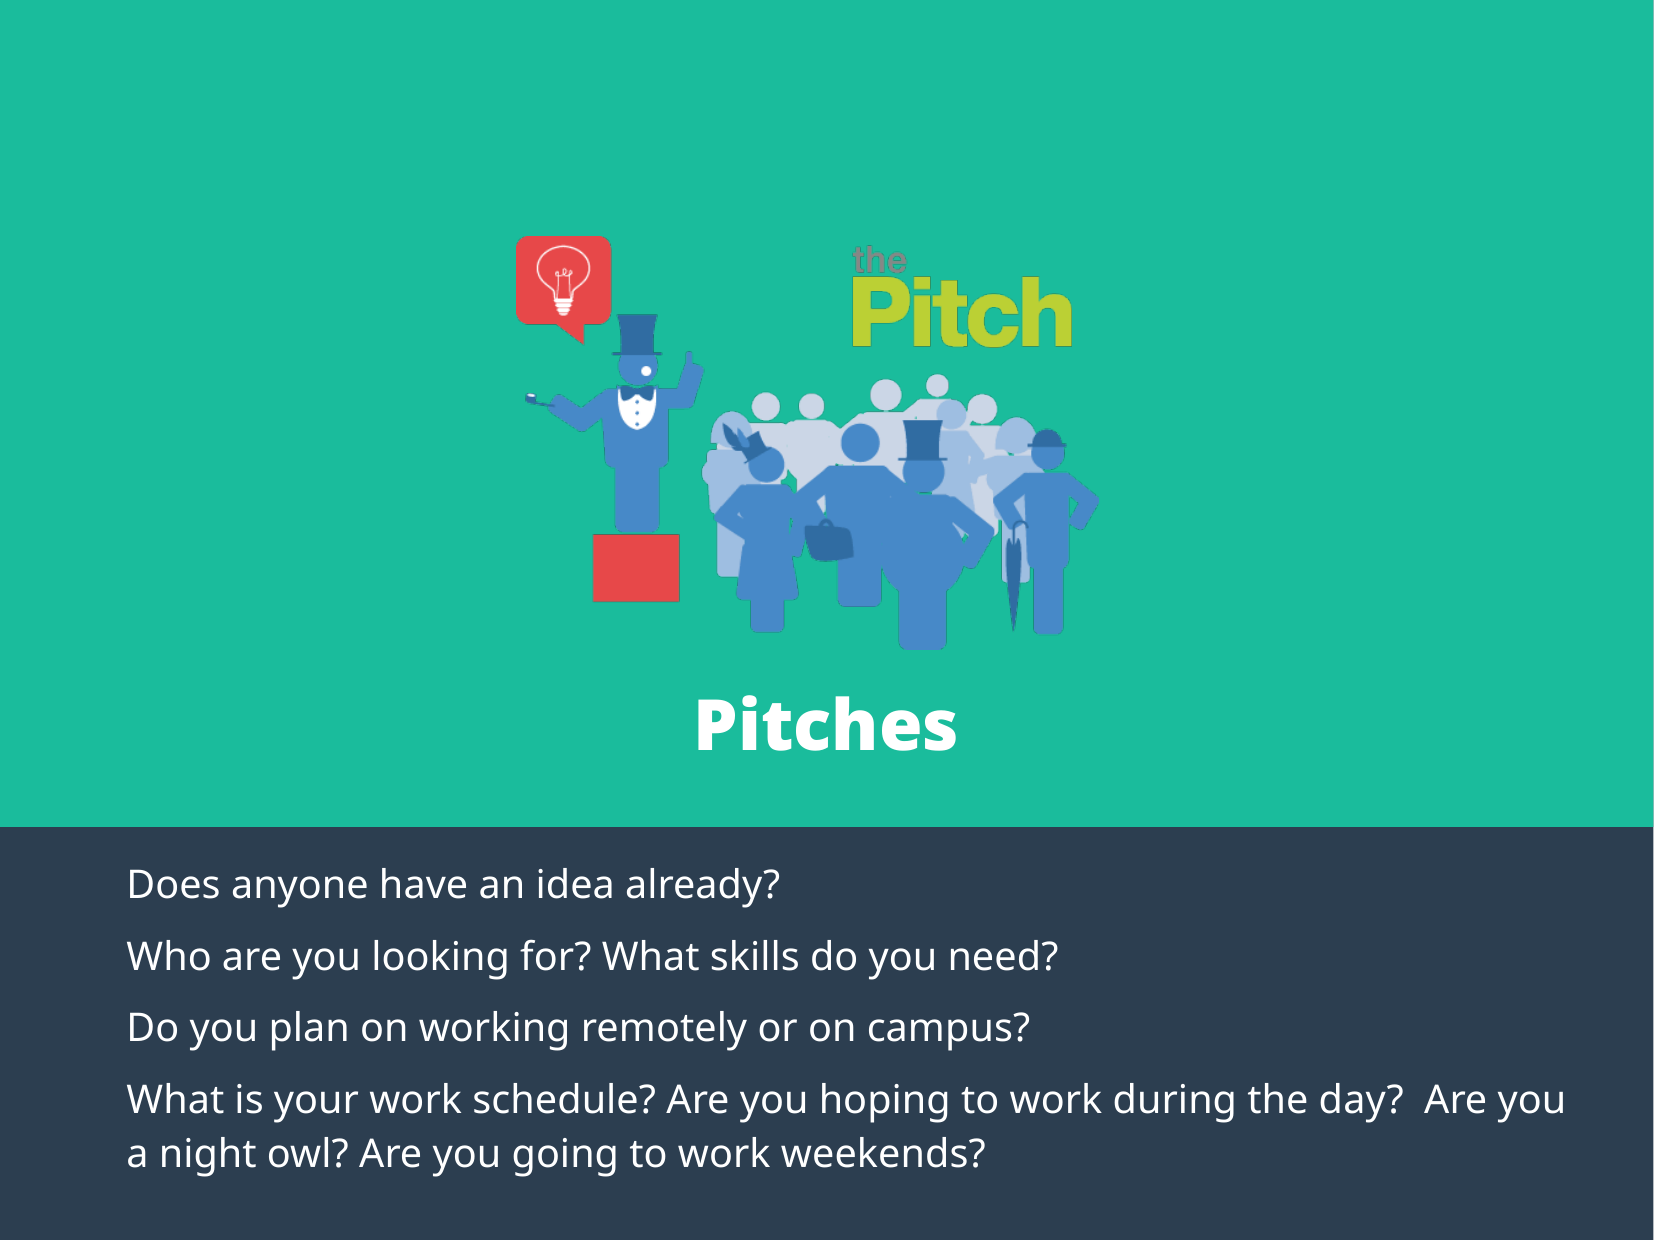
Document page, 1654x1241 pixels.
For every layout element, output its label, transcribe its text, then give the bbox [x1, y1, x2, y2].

picture [516, 236, 1099, 650]
list Does anyone have an idea already? Who are you looking for? What skills do you need? Do you plan on working remotely or on campus? What is your work schedule? Are you hoping to work during the day? Are you a night owl? Are you going to work weekends? [59, 856, 1595, 1182]
title Pitches [59, 620, 1595, 778]
